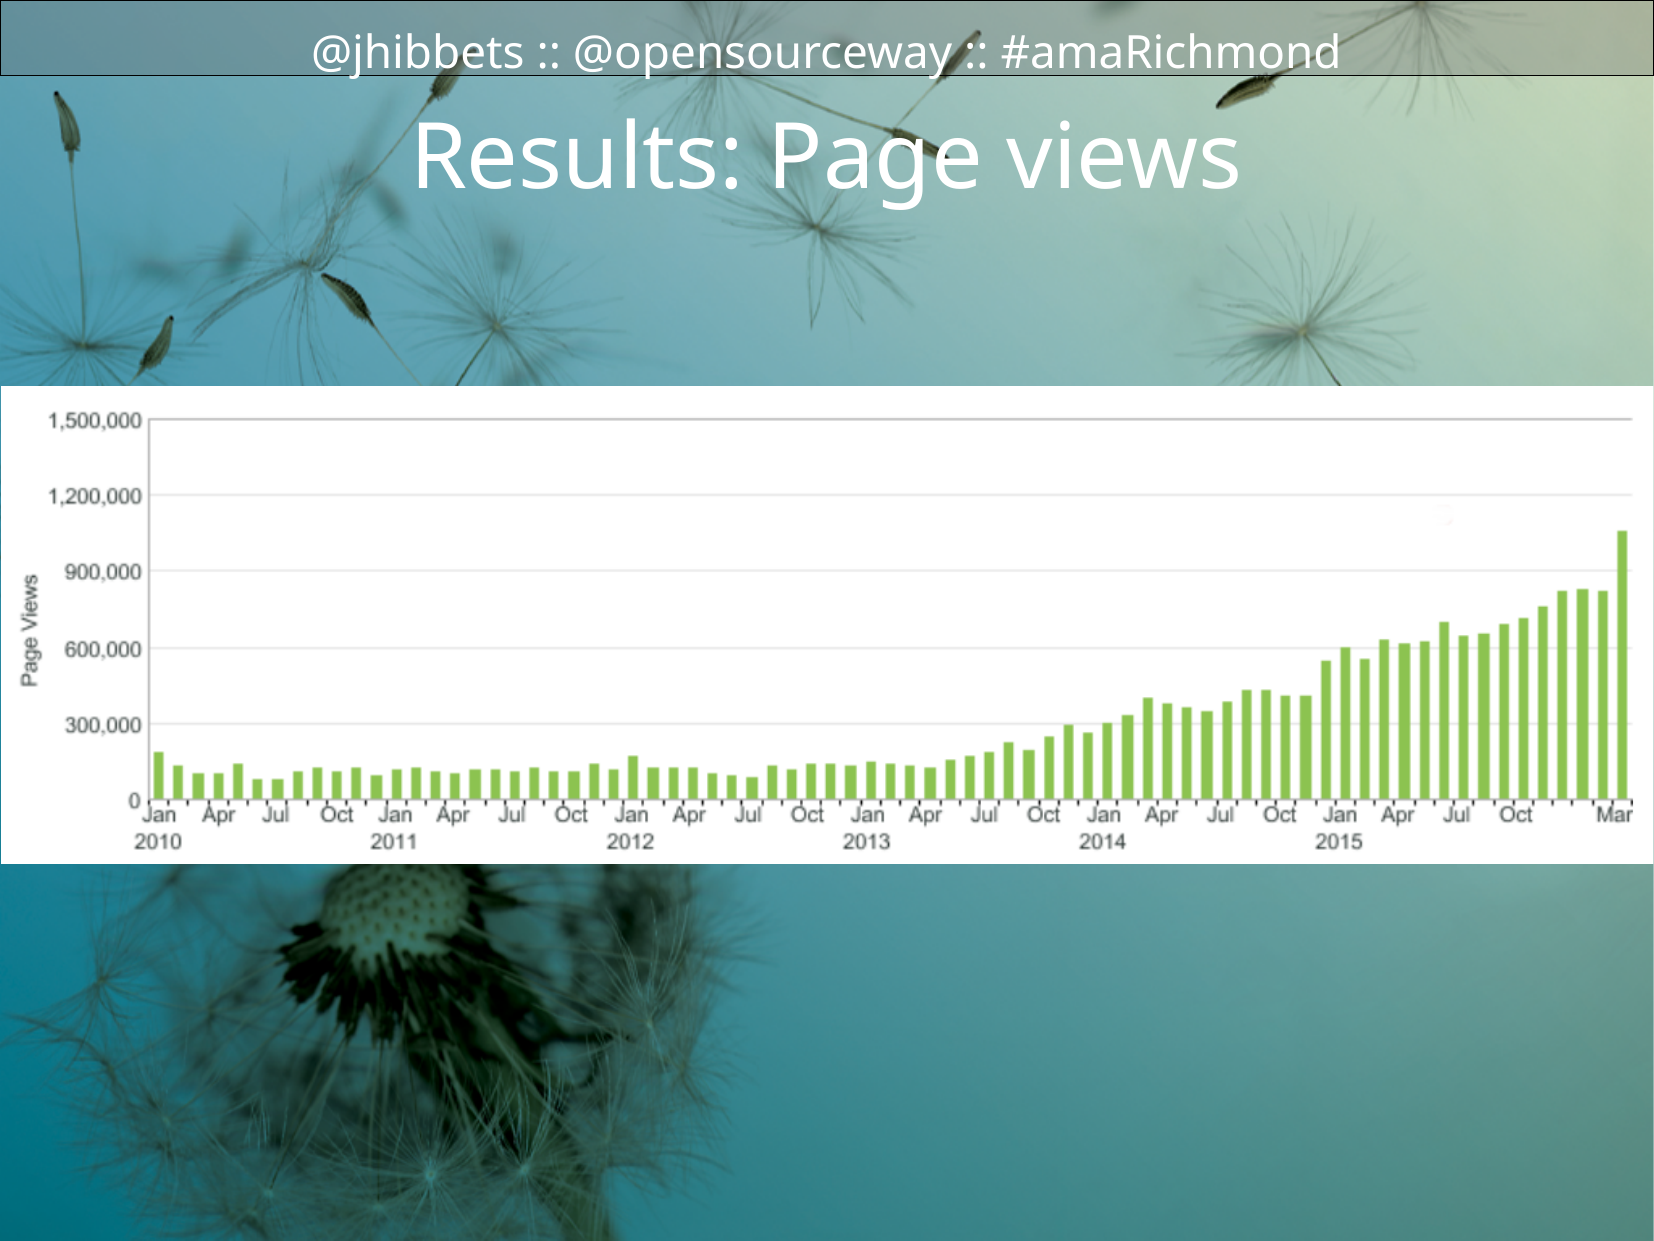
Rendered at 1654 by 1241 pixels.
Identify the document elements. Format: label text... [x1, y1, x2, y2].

title Results: Page views [82, 49, 1571, 257]
picture [0, 76, 1654, 1241]
